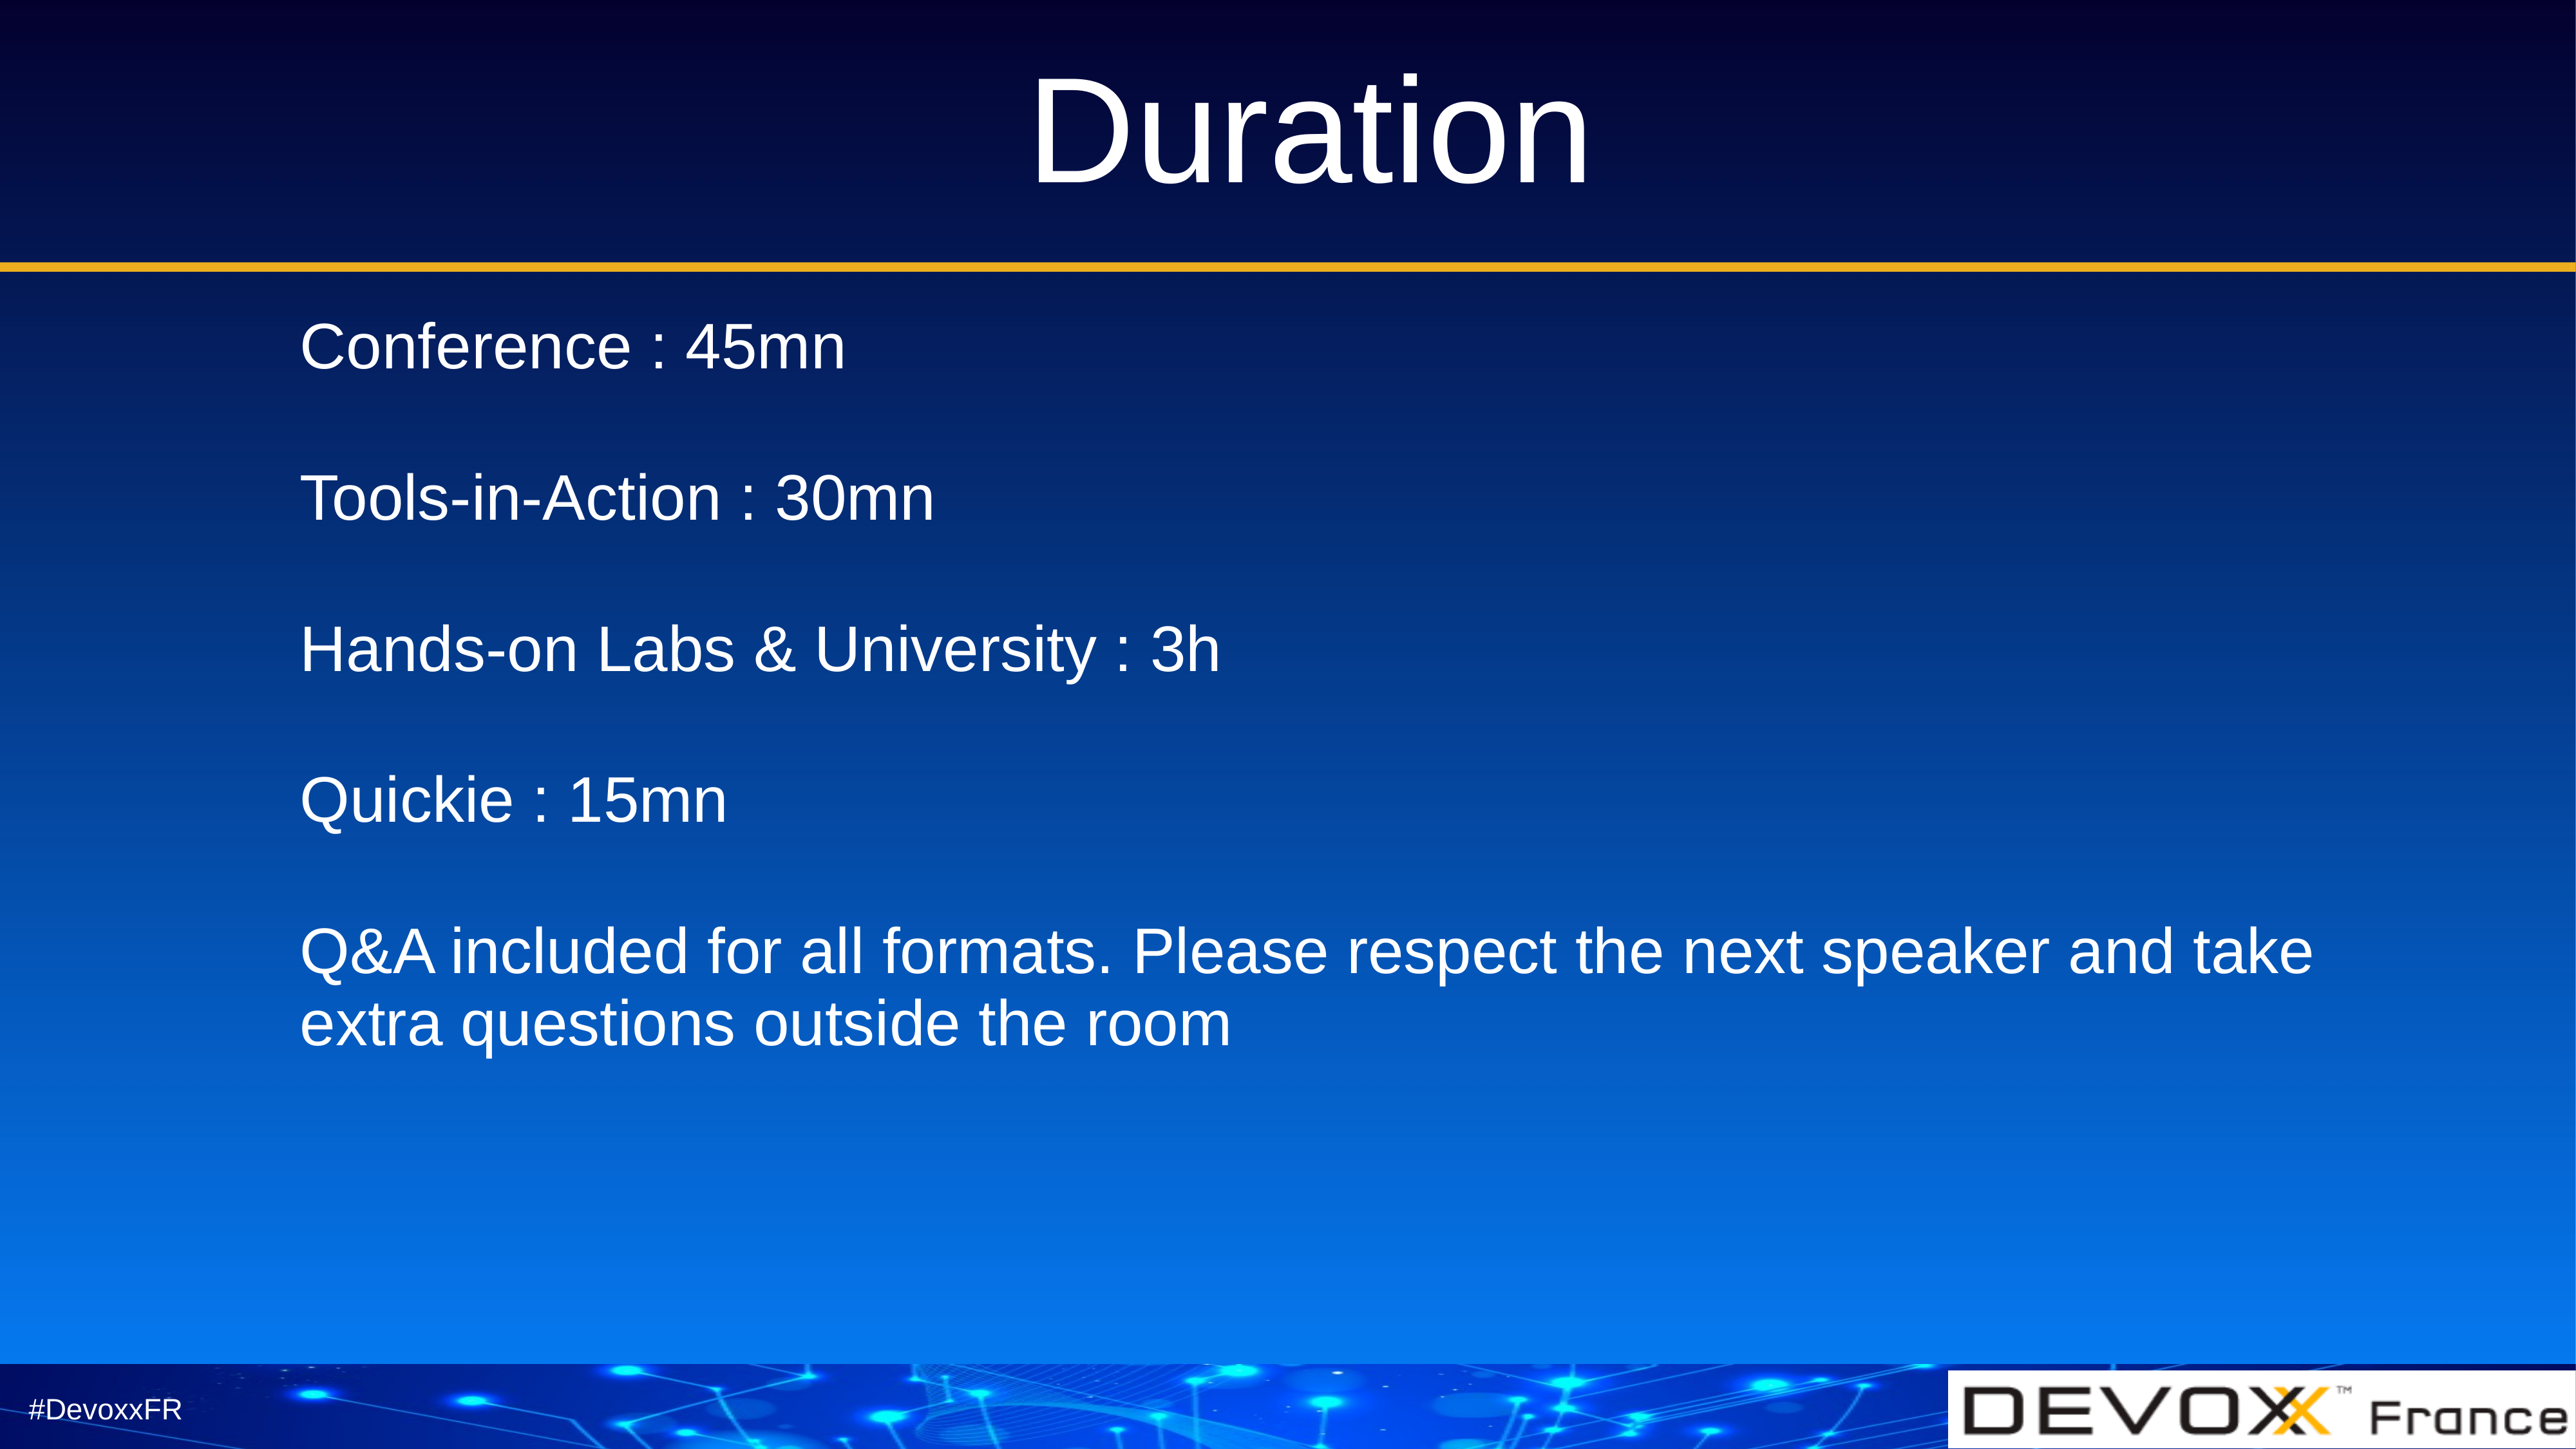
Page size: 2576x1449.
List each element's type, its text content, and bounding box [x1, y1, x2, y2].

picture [1316, 1445, 1324, 1448]
list Conference : 45mn Tools-in-Action : 30mn Hands-on Labs & University : 3h Quickie : 15mn Q&A included for all formats. Please respect the next speaker and take extra questions outside the room [299, 310, 2322, 1326]
title Duration [299, 14, 2322, 247]
picture [755, 1445, 766, 1449]
picture [0, 272, 2576, 1449]
picture [0, 0, 2576, 262]
picture [748, 1440, 758, 1443]
